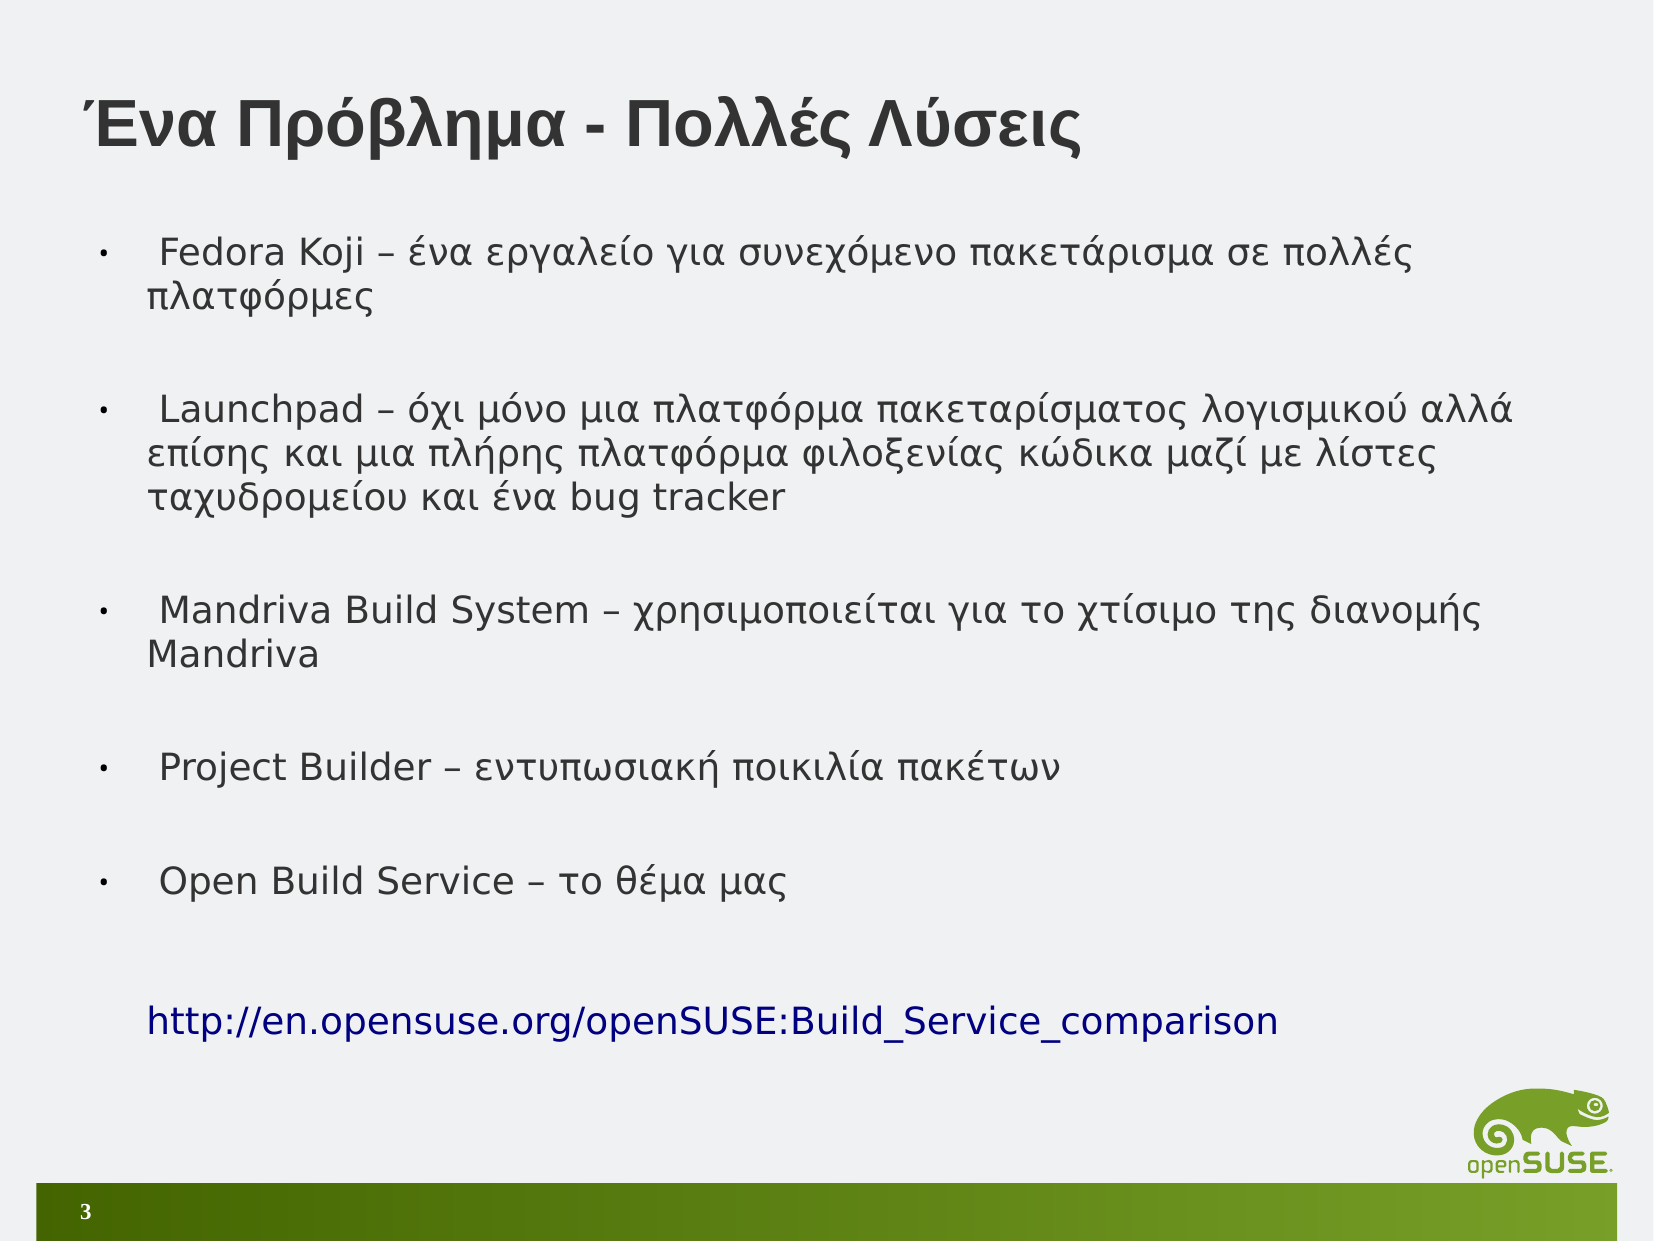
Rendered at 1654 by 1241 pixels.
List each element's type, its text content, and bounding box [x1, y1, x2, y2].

list Fedora Koji – ένα εργαλείο για συνεχόμενο πακετάρισμα σε πολλές πλατφόρμες Launchpad – όχι μόνο μια πλατφόρμα πακεταρίσματος λογισμικού αλλά επίσης και μια πλήρης πλατφόρμα φιλοξενίας κώδικα μαζί με λίστες ταχυδρομείου και ένα bug tracker Mandriva Build System – χρησιμοποιείται για το χτίσιμο της διανομής Mandriva Project Builder – εντυπωσιακή ποικιλία πακέτων Open Build Service – το θέμα μας http://en.opensuse.org/openSUSE:Build_Service_comparison [82, 231, 1571, 1050]
title Ένα Πρόβλημα - Πολλές Λύσεις [82, 49, 1571, 198]
picture [0, 0, 1654, 1241]
